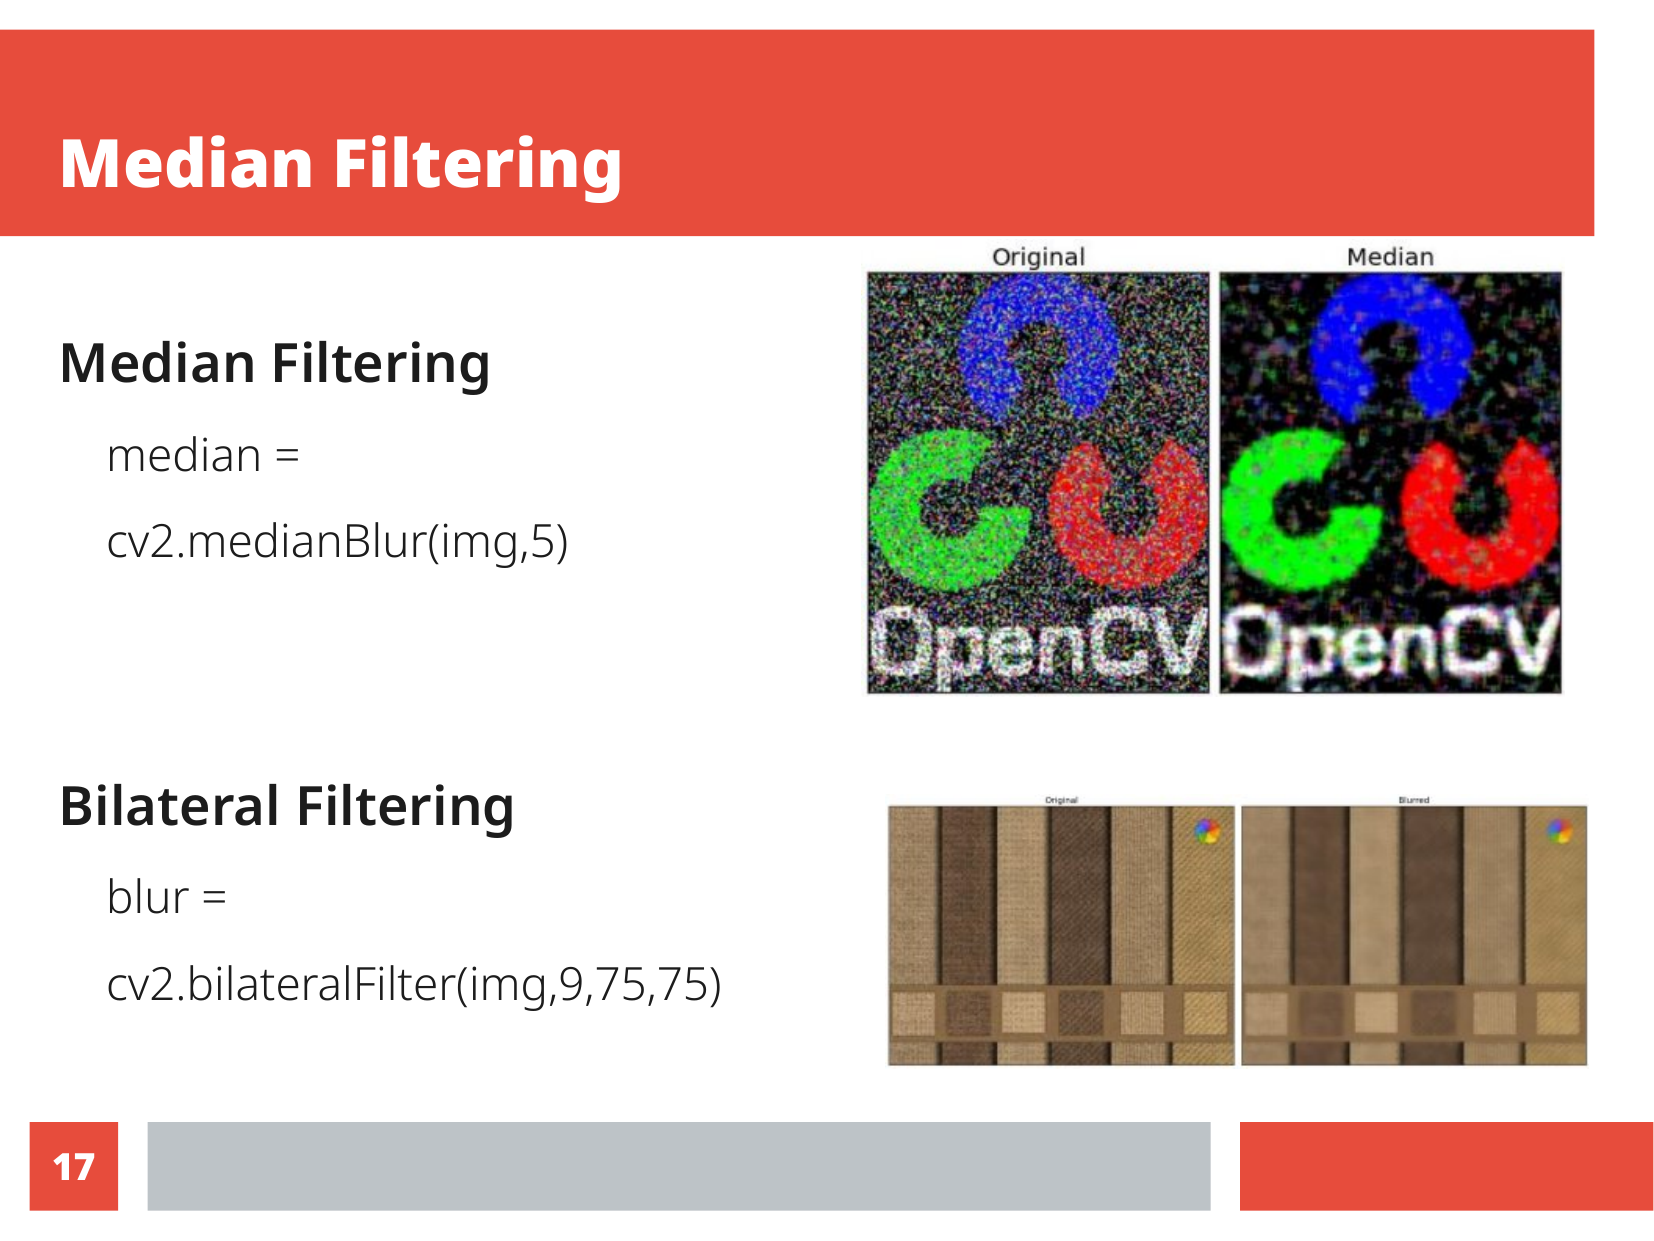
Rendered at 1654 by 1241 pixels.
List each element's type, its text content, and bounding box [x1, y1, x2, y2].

picture [861, 239, 1565, 697]
title Median Filtering [59, 59, 1595, 207]
picture [885, 794, 1589, 1069]
list Median Filtering median = cv2.medianBlur(img,5) Bilateral Filtering blur = cv2.bilateralFilter(img,9,75,75) [59, 324, 1565, 1093]
